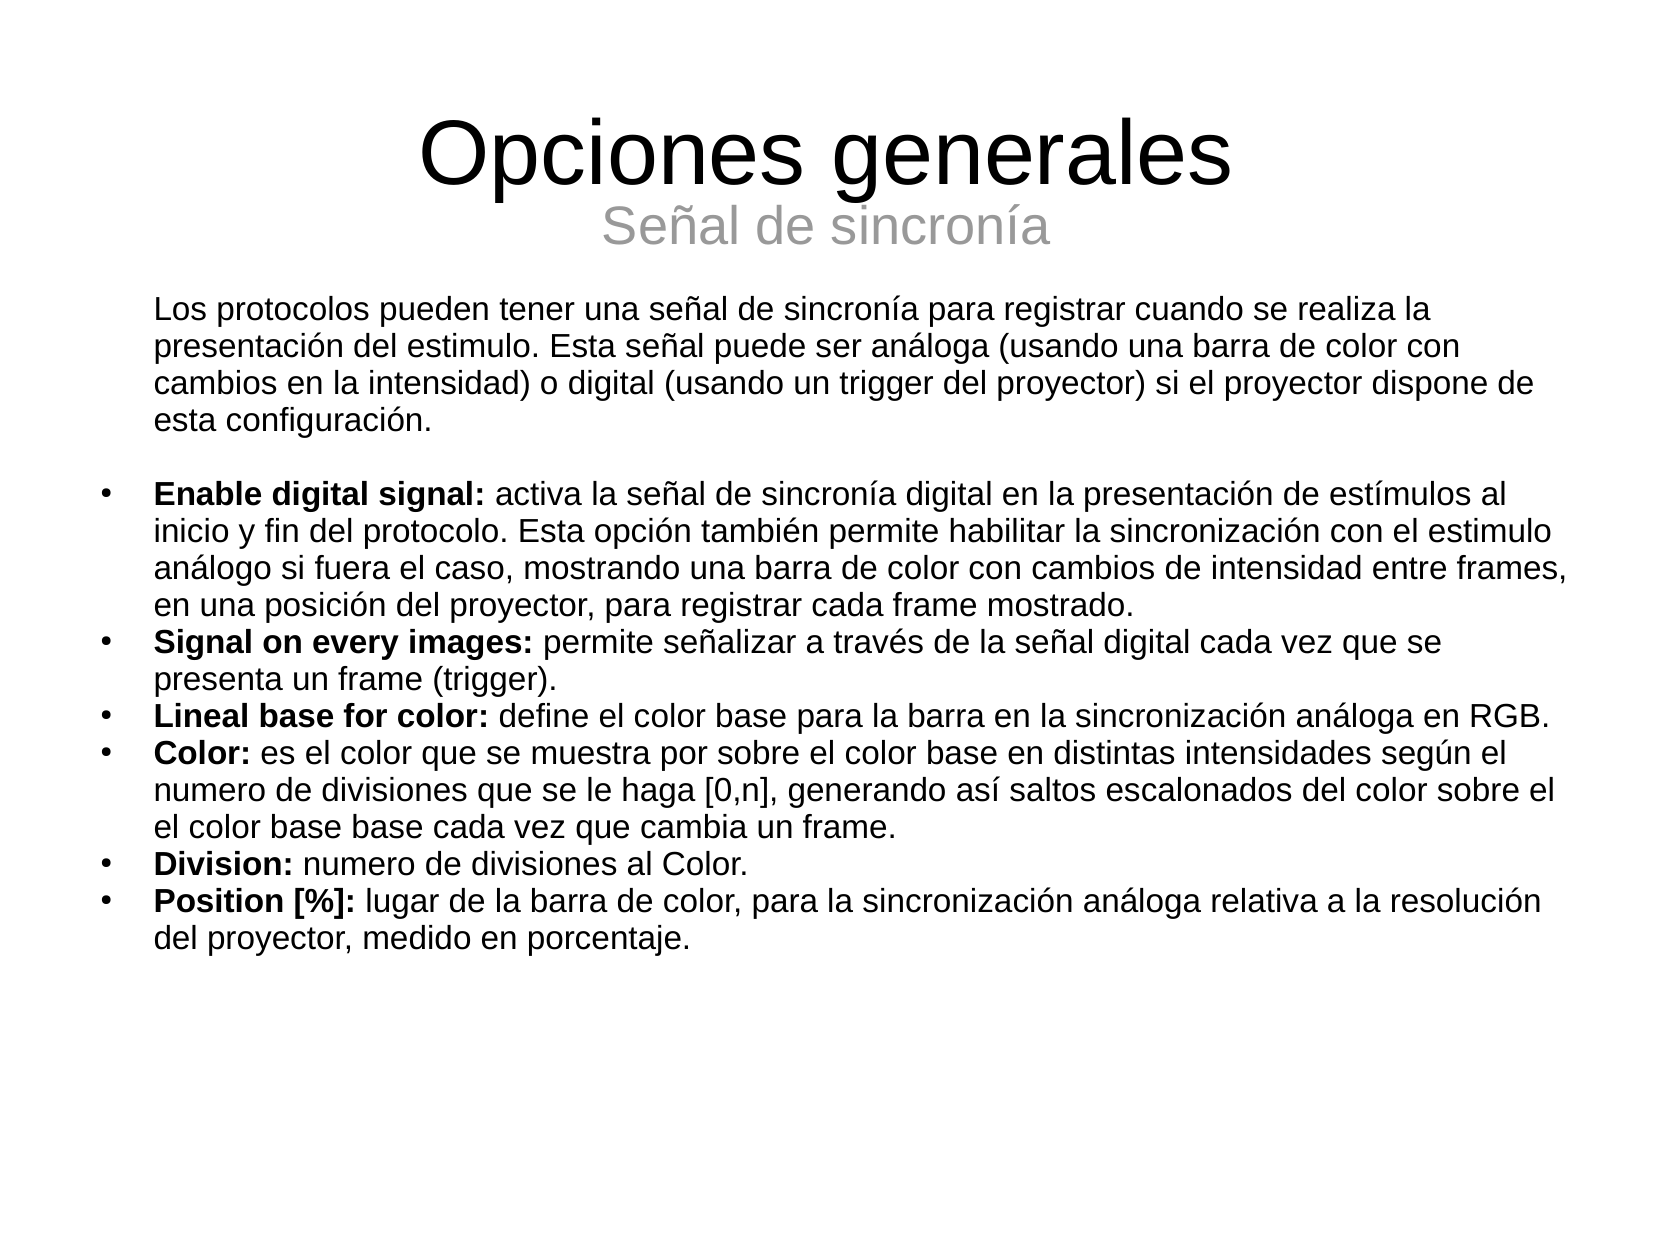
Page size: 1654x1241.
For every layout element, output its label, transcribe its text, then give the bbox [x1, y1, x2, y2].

list Los protocolos pueden tener una señal de sincronía para registrar cuando se realiza la presentación del estimulo. Esta señal puede ser análoga (usando una barra de color con cambios en la intensidad) o digital (usando un trigger del proyector) si el proyector dispone de esta configuración. Enable digital signal: activa la señal de sincronía digital en la presentación de estímulos al inicio y fin del protocolo. Esta opción también permite habilitar la sincronización con el estimulo análogo si fuera el caso, mostrando una barra de color con cambios de intensidad entre frames, en una posición del proyector, para registrar cada frame mostrado. Signal on every images: permite señalizar a través de la señal digital cada vez que se presenta un frame (trigger). Lineal base for color: define el color base para la barra en la sincronización análoga en RGB. Color: es el color que se muestra por sobre el color base en distintas intensidades según el numero de divisiones que se le haga [0,n], generando así saltos escalonados del color sobre el el color base base cada vez que cambia un frame. Division: numero de divisiones al Color. Position [%]: lugar de la barra de color, para la sincronización análoga relativa a la resolución del proyector, medido en porcentaje. [82, 290, 1571, 1010]
title Señal de sincronía [82, 195, 1571, 257]
title Opciones generales [82, 49, 1571, 195]
